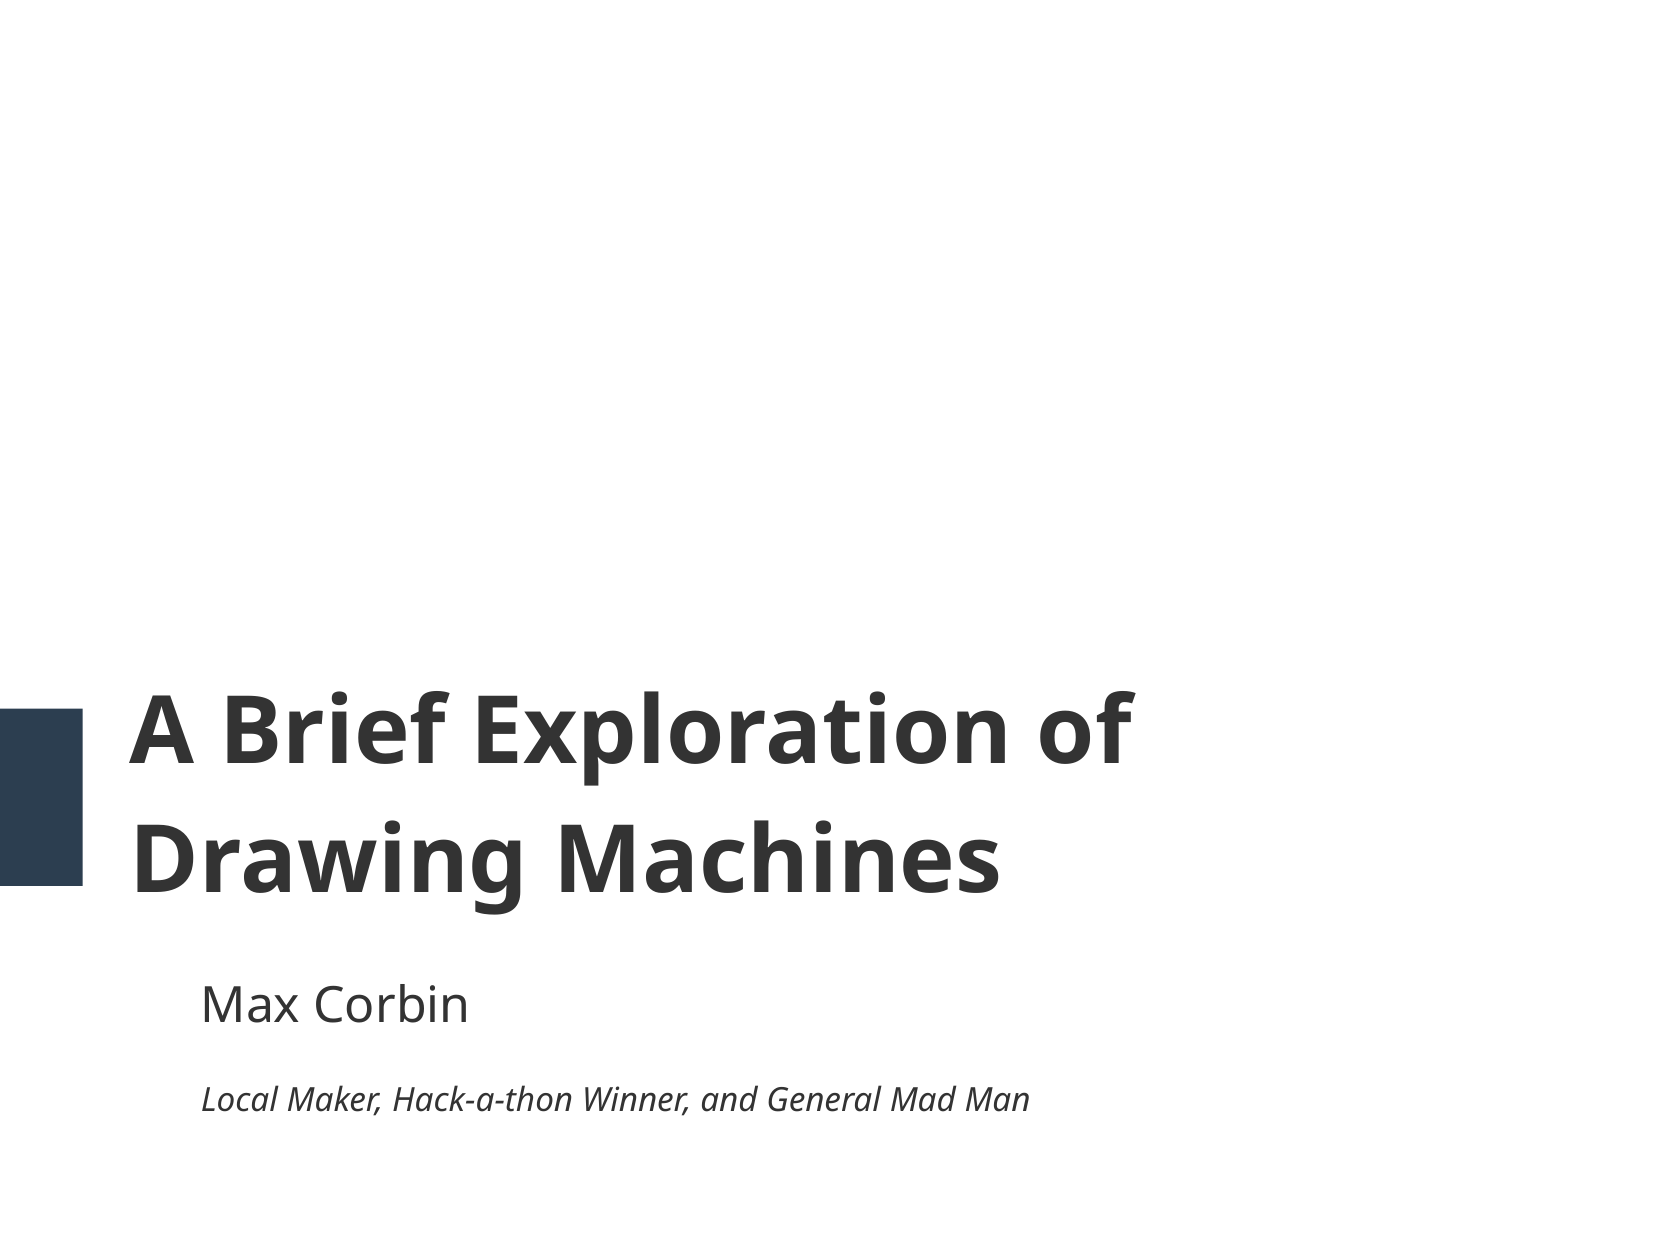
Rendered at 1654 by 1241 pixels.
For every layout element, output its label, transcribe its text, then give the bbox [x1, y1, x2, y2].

list Max Corbin Local Maker, Hack-a-thon Winner, and General Mad Man [129, 968, 1536, 1156]
title A Brief Exploration of Drawing Machines [129, 670, 1536, 912]
